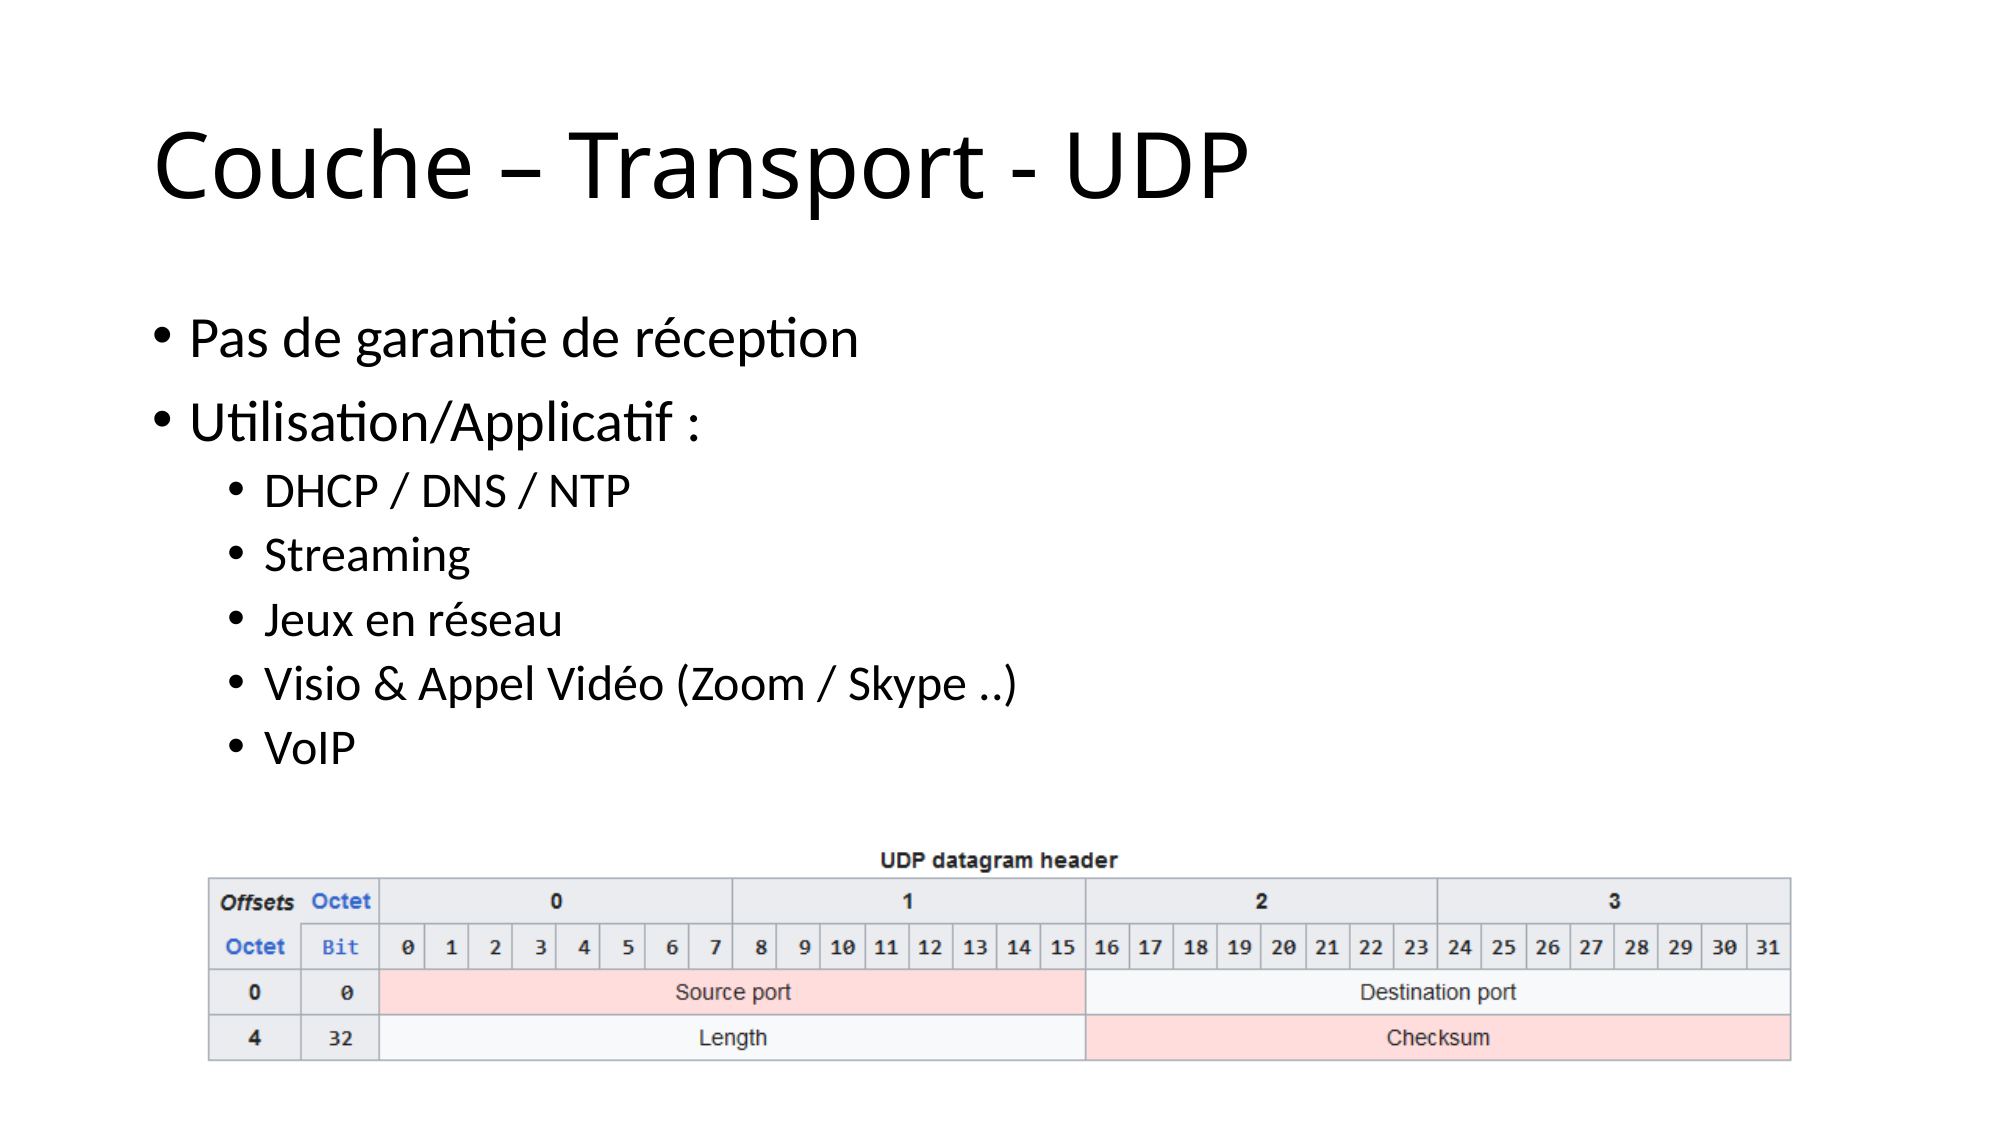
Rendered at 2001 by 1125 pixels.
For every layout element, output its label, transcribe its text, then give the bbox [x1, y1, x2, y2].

title Couche – Transport - UDP [137, 59, 1863, 278]
picture [202, 840, 1798, 1066]
list Pas de garantie de réception Utilisation/Applicatif : DHCP / DNS / NTP Streaming Jeux en réseau Visio & Appel Vidéo (Zoom / Skype ..) VoIP [137, 299, 1863, 1014]
